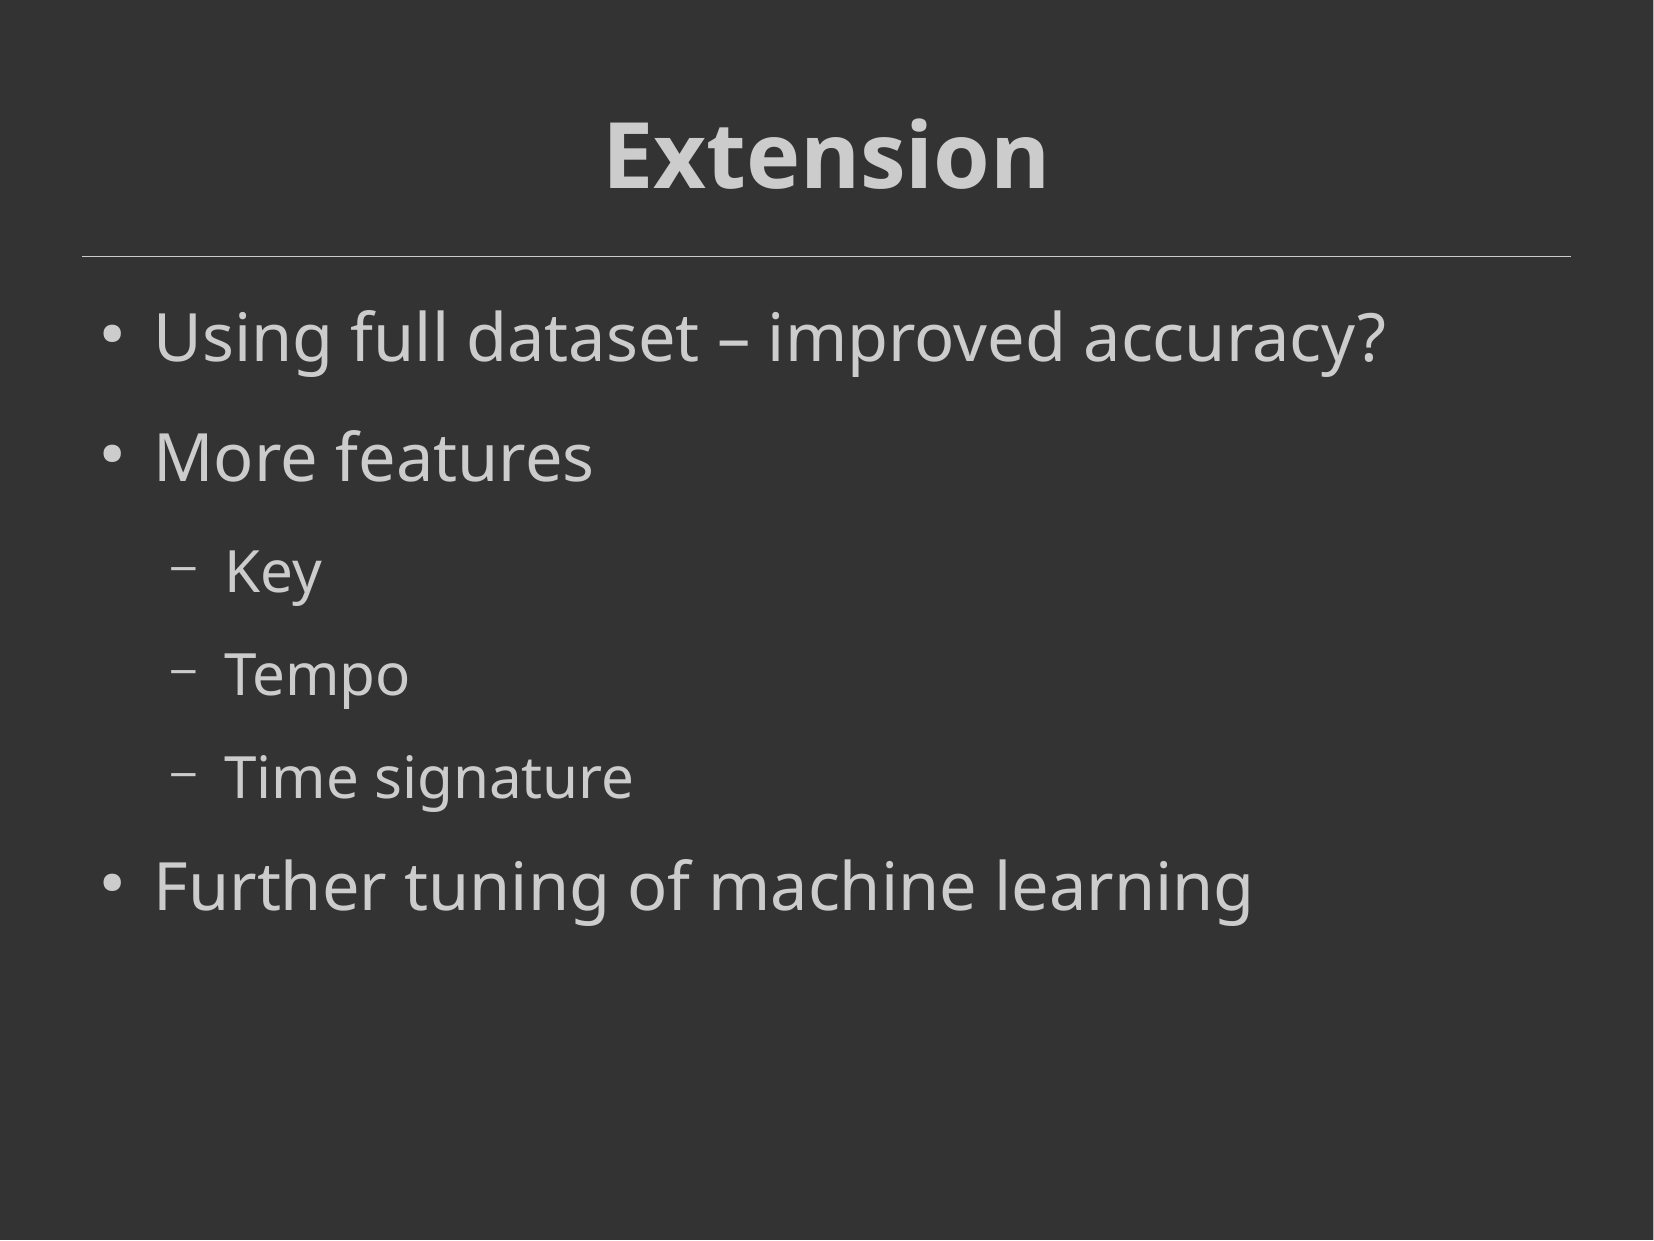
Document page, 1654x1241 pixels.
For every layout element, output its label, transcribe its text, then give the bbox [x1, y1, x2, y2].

list Using full dataset – improved accuracy? More features Key Tempo Time signature Further tuning of machine learning [82, 290, 1571, 1010]
title Extension [82, 49, 1571, 257]
